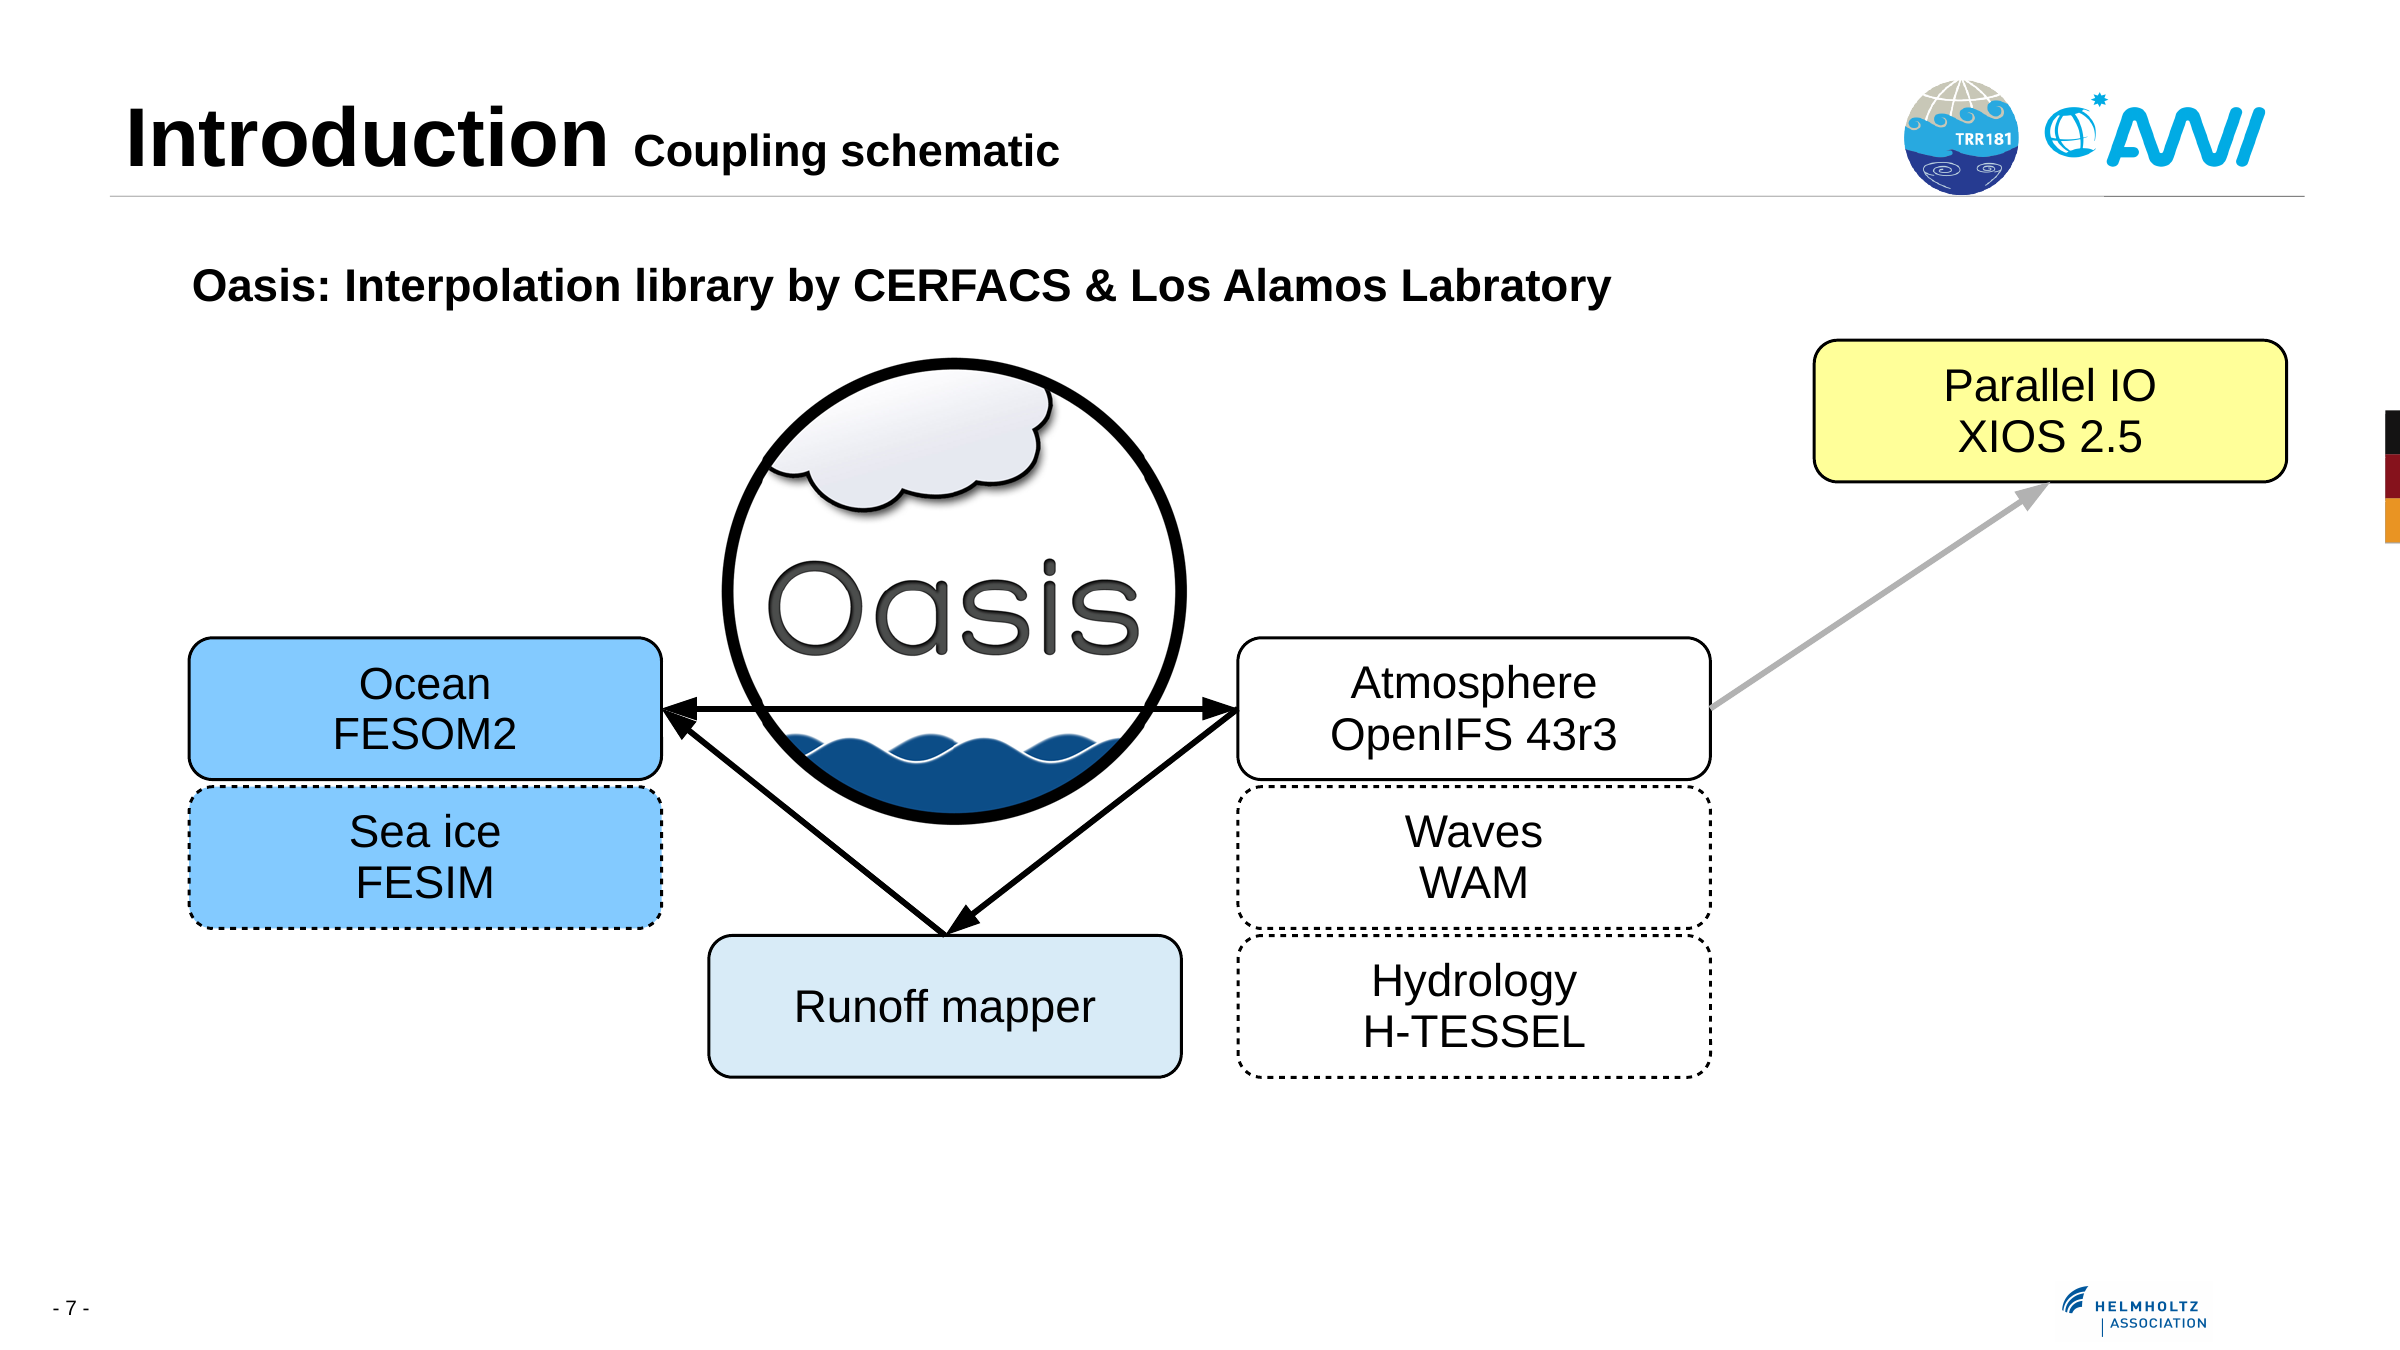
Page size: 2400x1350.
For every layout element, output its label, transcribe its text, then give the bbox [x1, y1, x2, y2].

picture [692, 712, 1224, 840]
picture [572, 371, 1336, 708]
text_box Runoff mapper [708, 935, 1182, 1078]
text_box Waves WAM [1237, 786, 1711, 929]
text_box Sea ice FESIM [189, 786, 662, 929]
picture [1075, 714, 1336, 840]
picture [572, 712, 819, 840]
picture [2055, 1281, 2213, 1342]
text_box Ocean FESOM2 [189, 637, 662, 780]
text_box Atmosphere OpenIFS 43r3 [1237, 637, 1711, 780]
text_box Parallel IO XIOS 2.5 [1814, 340, 2287, 482]
text_box Hydrology H-TESSEL [1238, 935, 1711, 1078]
text_box Oasis: Interpolation library by CERFACS & Los Alamos Labratory [177, 252, 1737, 371]
text_box Introduction Coupling schematic [110, 75, 2297, 195]
